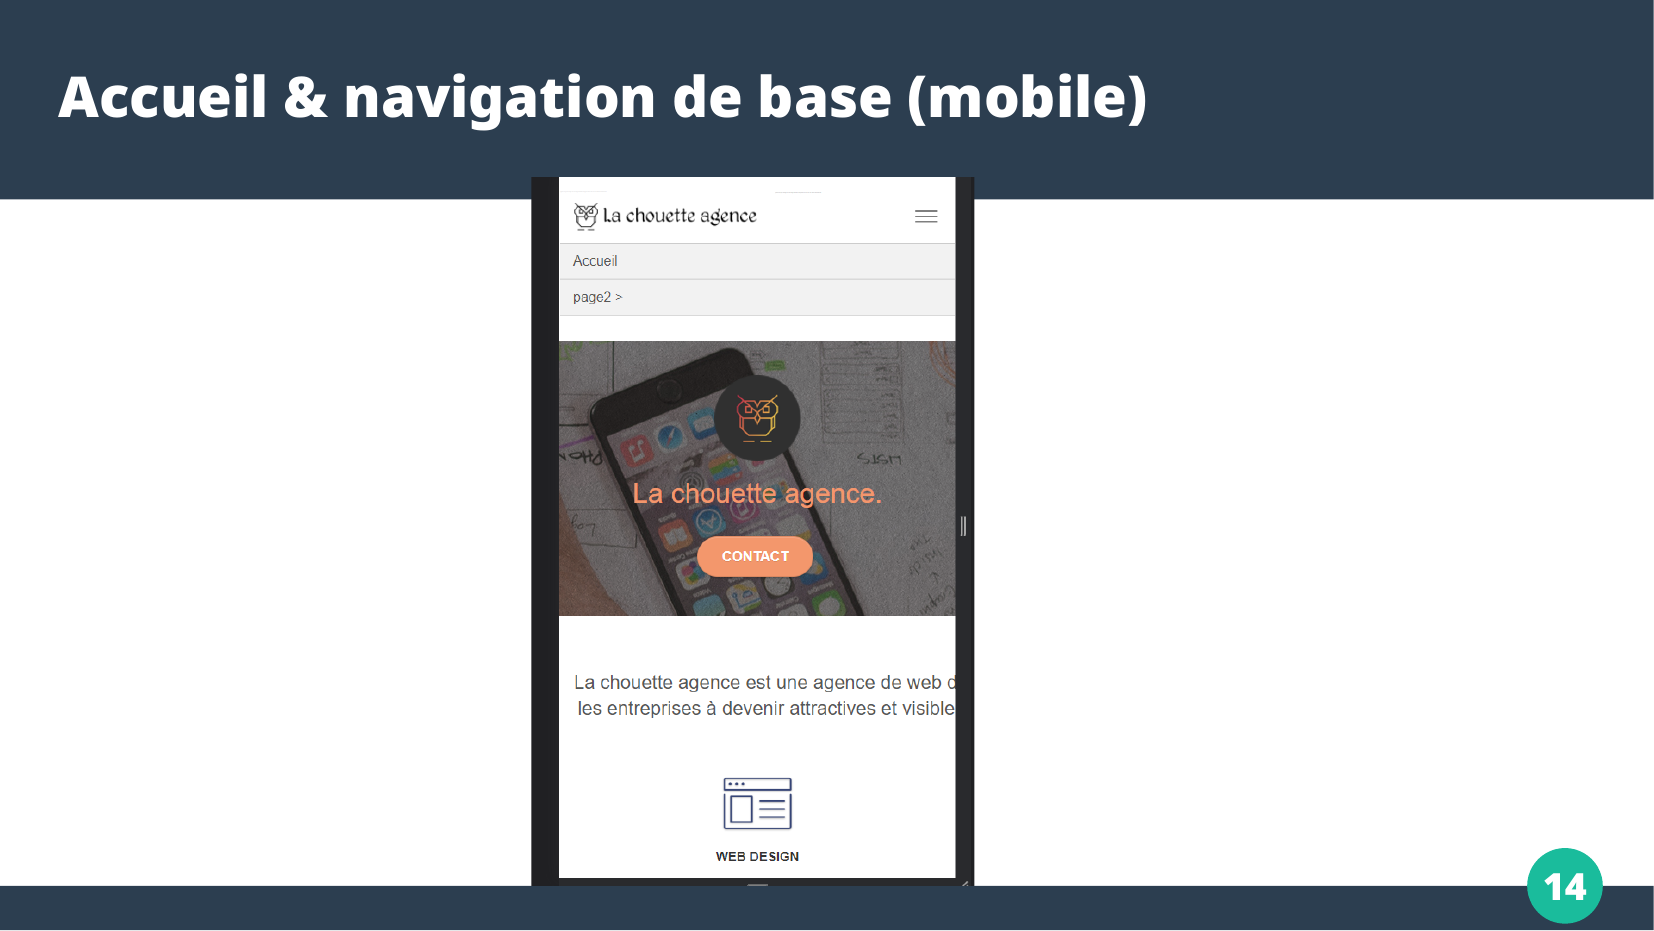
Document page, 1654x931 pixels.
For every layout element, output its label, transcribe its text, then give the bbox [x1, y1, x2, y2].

picture [531, 177, 975, 886]
title Accueil & navigation de base (mobile) [59, 37, 1595, 155]
